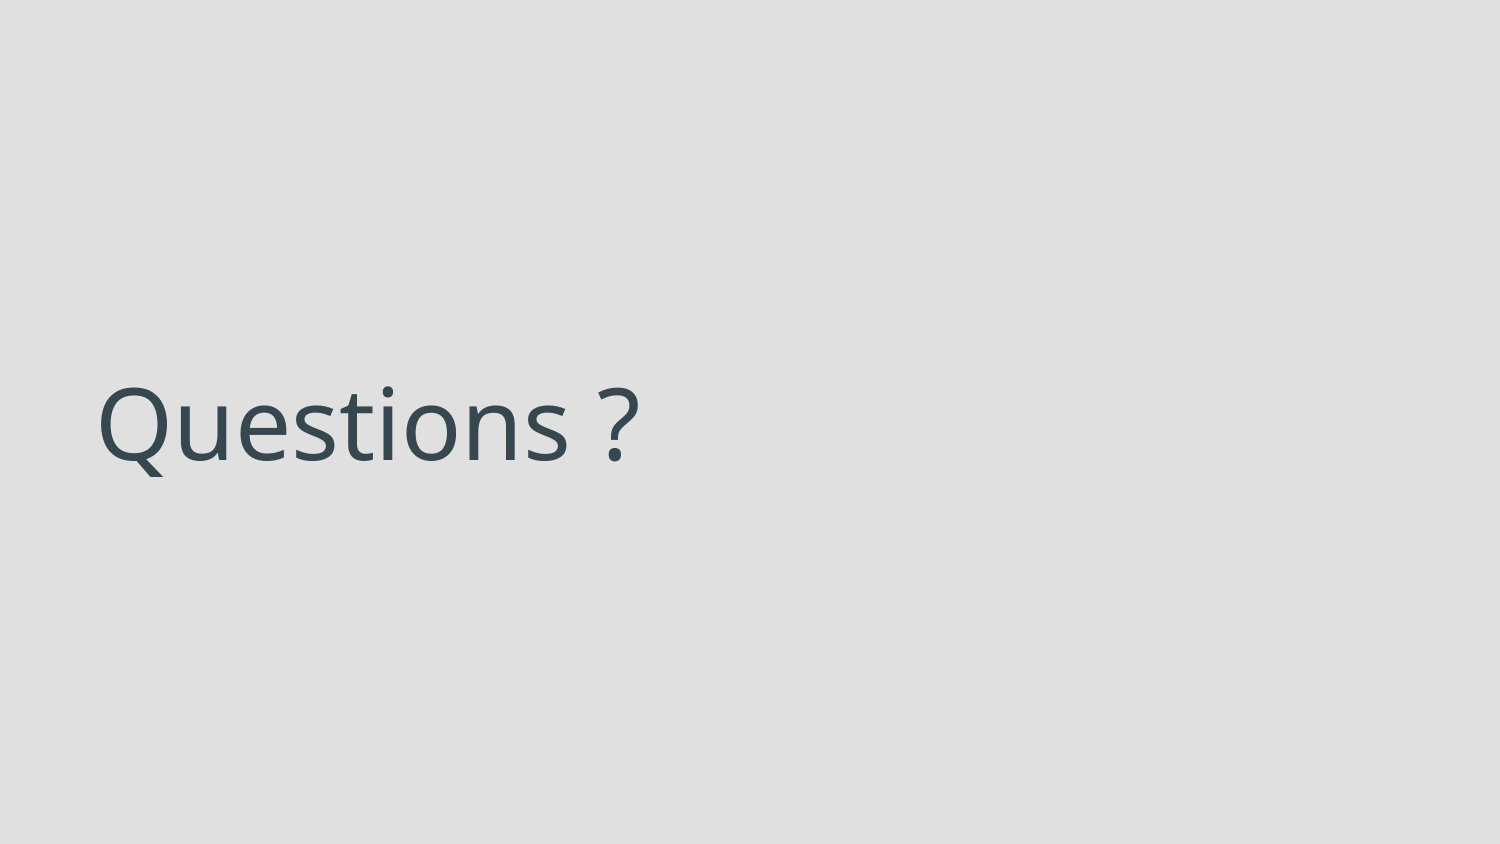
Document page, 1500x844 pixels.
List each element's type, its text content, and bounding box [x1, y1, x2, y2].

title Questions ? [80, 86, 1102, 758]
